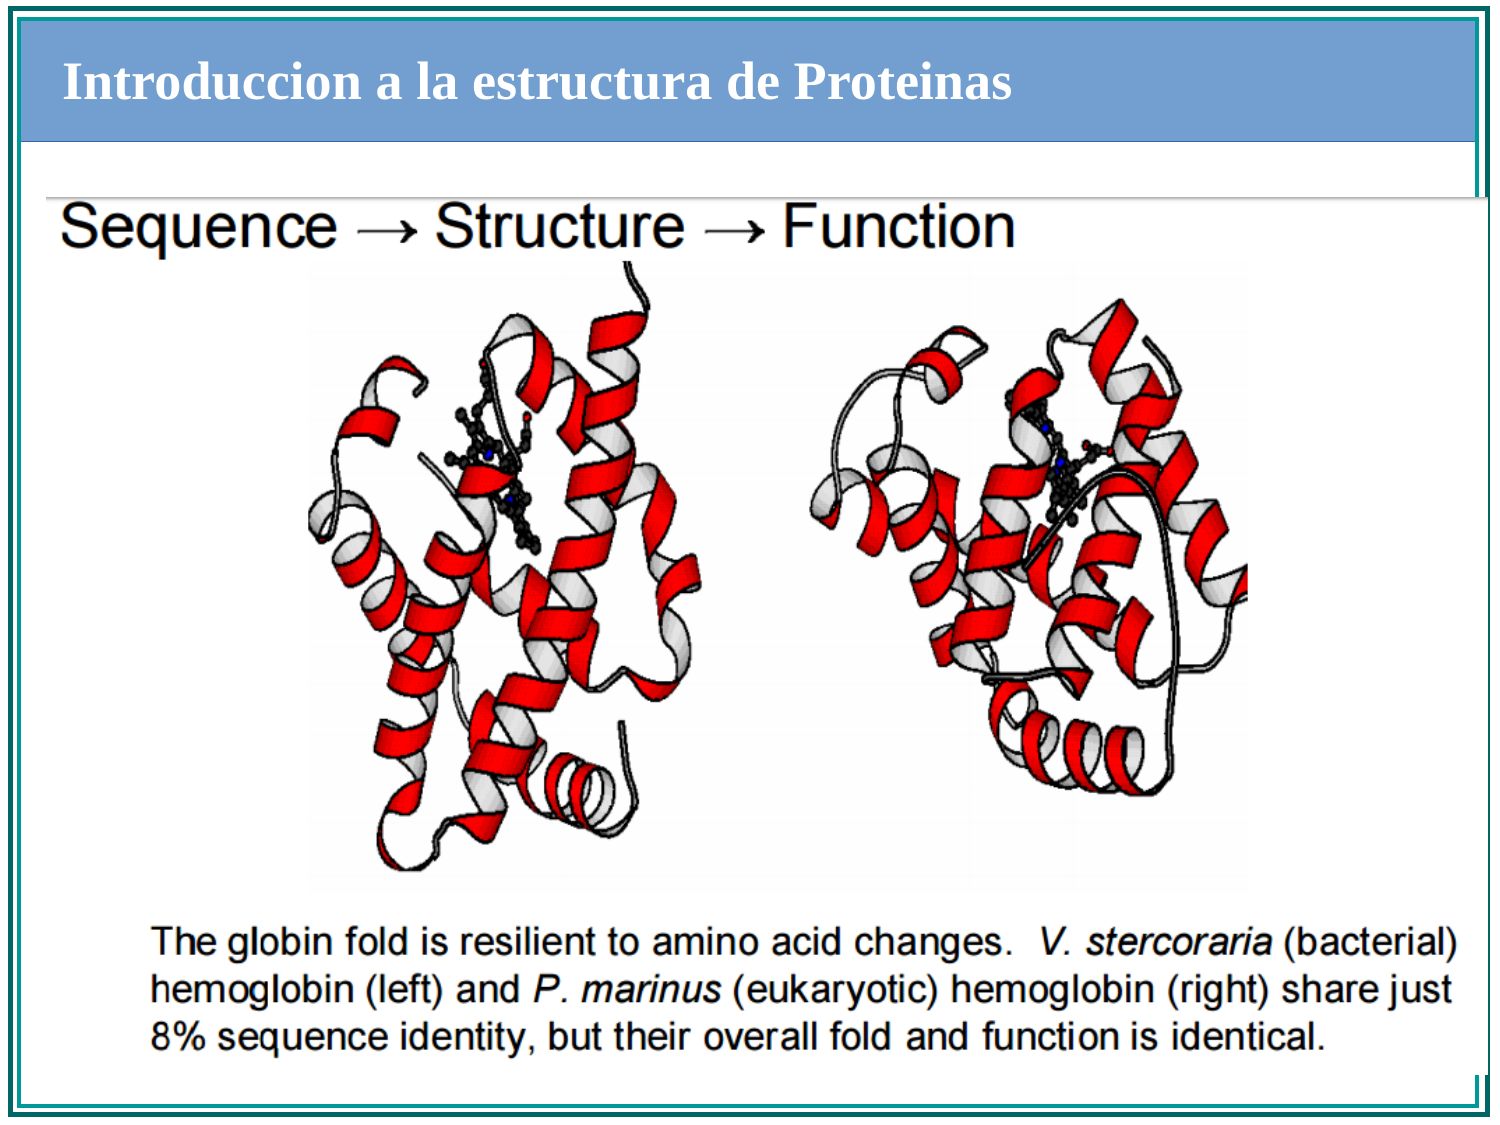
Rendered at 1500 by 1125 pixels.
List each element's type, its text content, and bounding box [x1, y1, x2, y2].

text_box Introduccion a la estructura de Proteinas [47, 38, 1335, 142]
text_box [21, 21, 1475, 142]
picture [46, 197, 1488, 1075]
